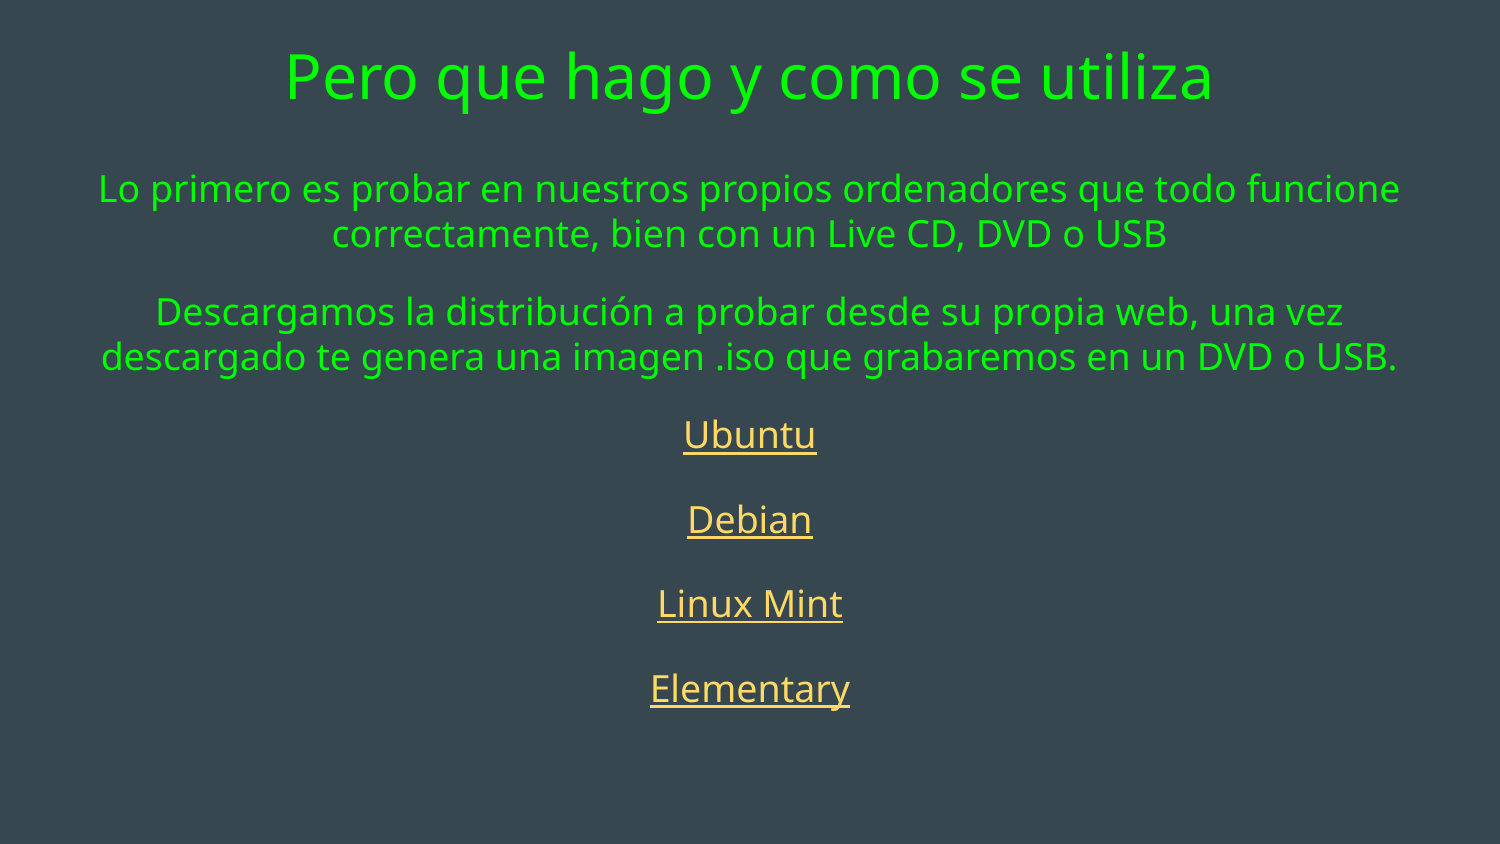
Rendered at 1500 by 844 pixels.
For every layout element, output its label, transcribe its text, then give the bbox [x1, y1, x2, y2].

list Lo primero es probar en nuestros propios ordenadores que todo funcione correctamente, bien con un Live CD, DVD o USB Descargamos la distribución a probar desde su propia web, una vez descargado te genera una imagen .iso que grabaremos en un DVD o USB. Ubuntu Debian Linux Mint Elementary [51, 149, 1449, 802]
title Pero que hago y como se utiliza [51, 22, 1449, 132]
